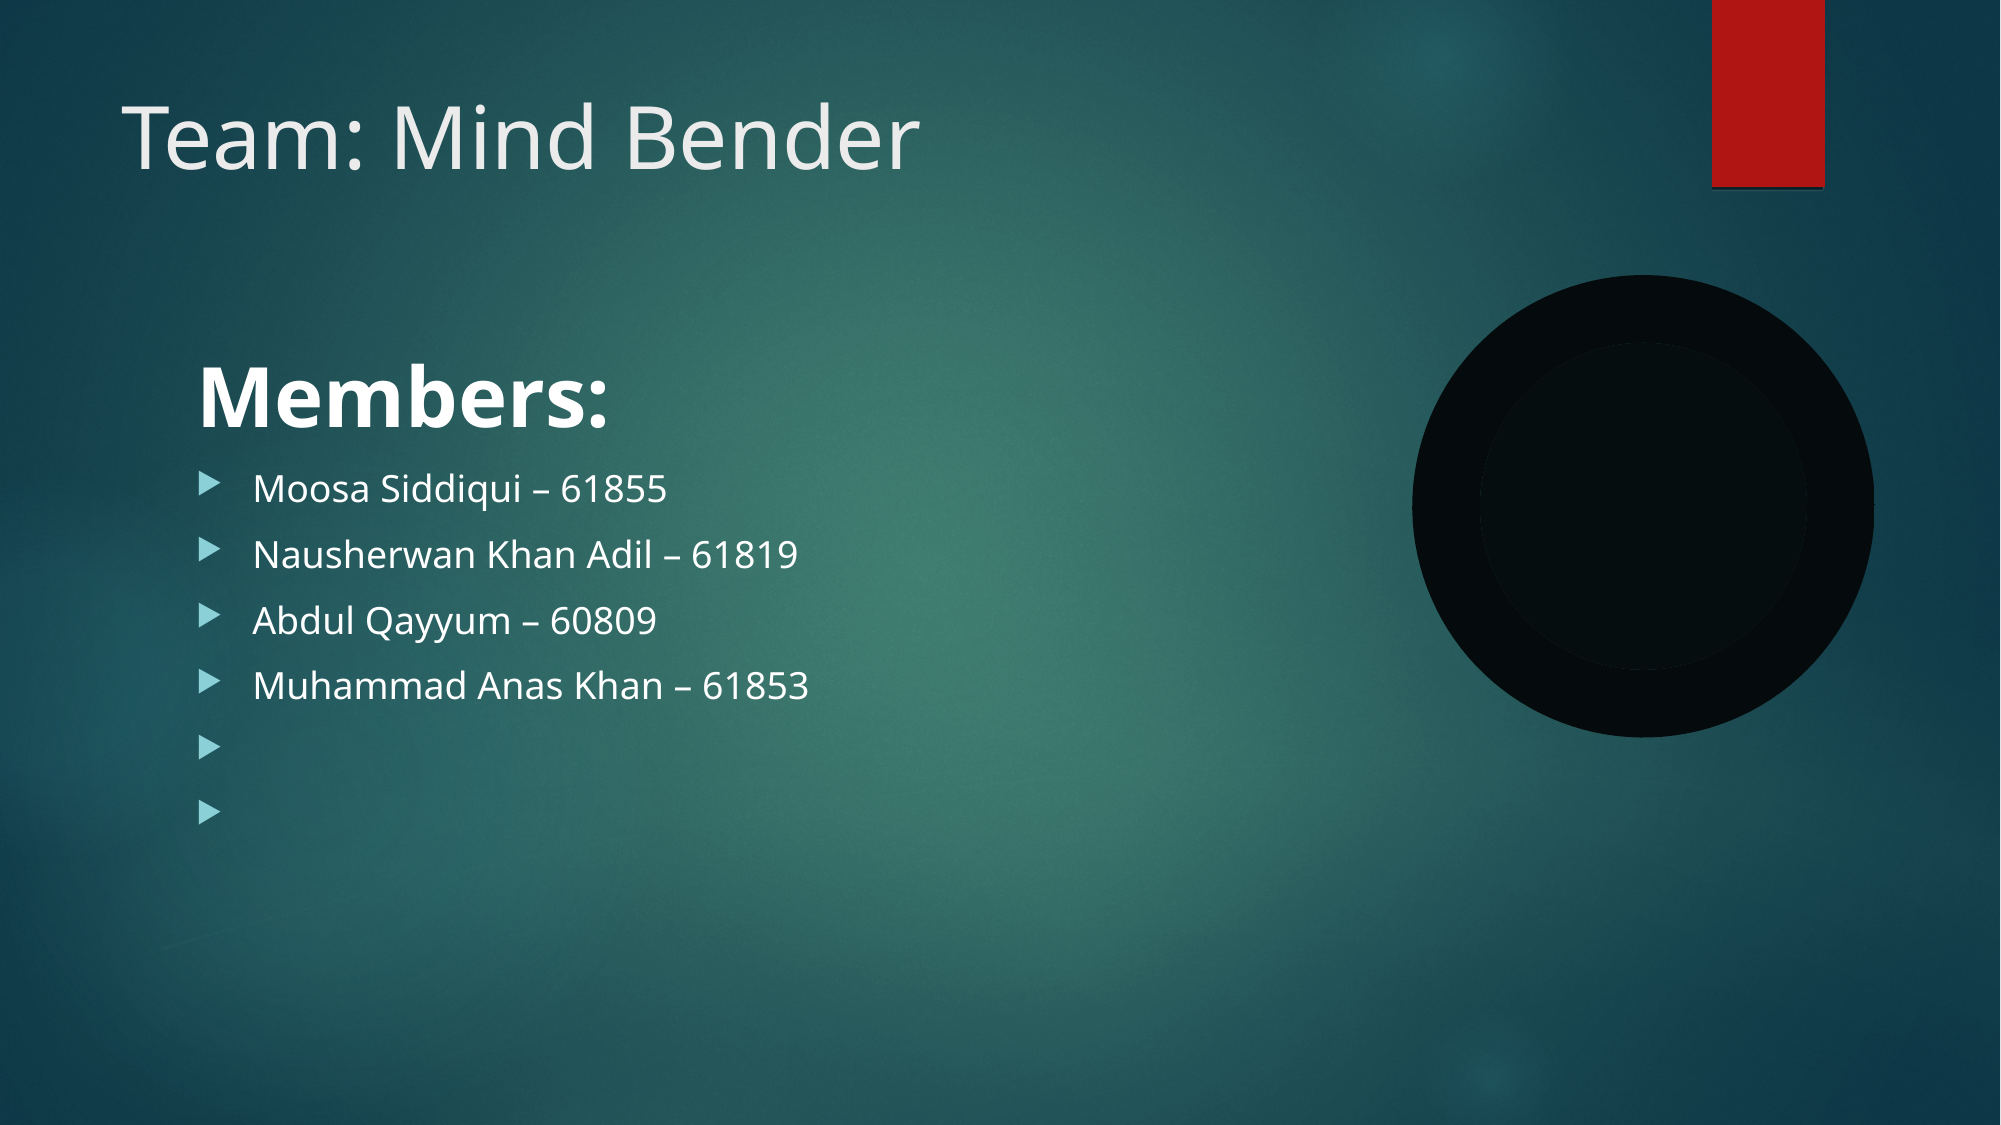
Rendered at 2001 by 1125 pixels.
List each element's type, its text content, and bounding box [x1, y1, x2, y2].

title Team: Mind Bender [106, 74, 1649, 305]
list Members: Moosa Siddiqui – 61855 Nausherwan Khan Adil – 61819 Abdul Qayyum – 60809 Muhammad Anas Khan – 61853 [181, 336, 1649, 1026]
